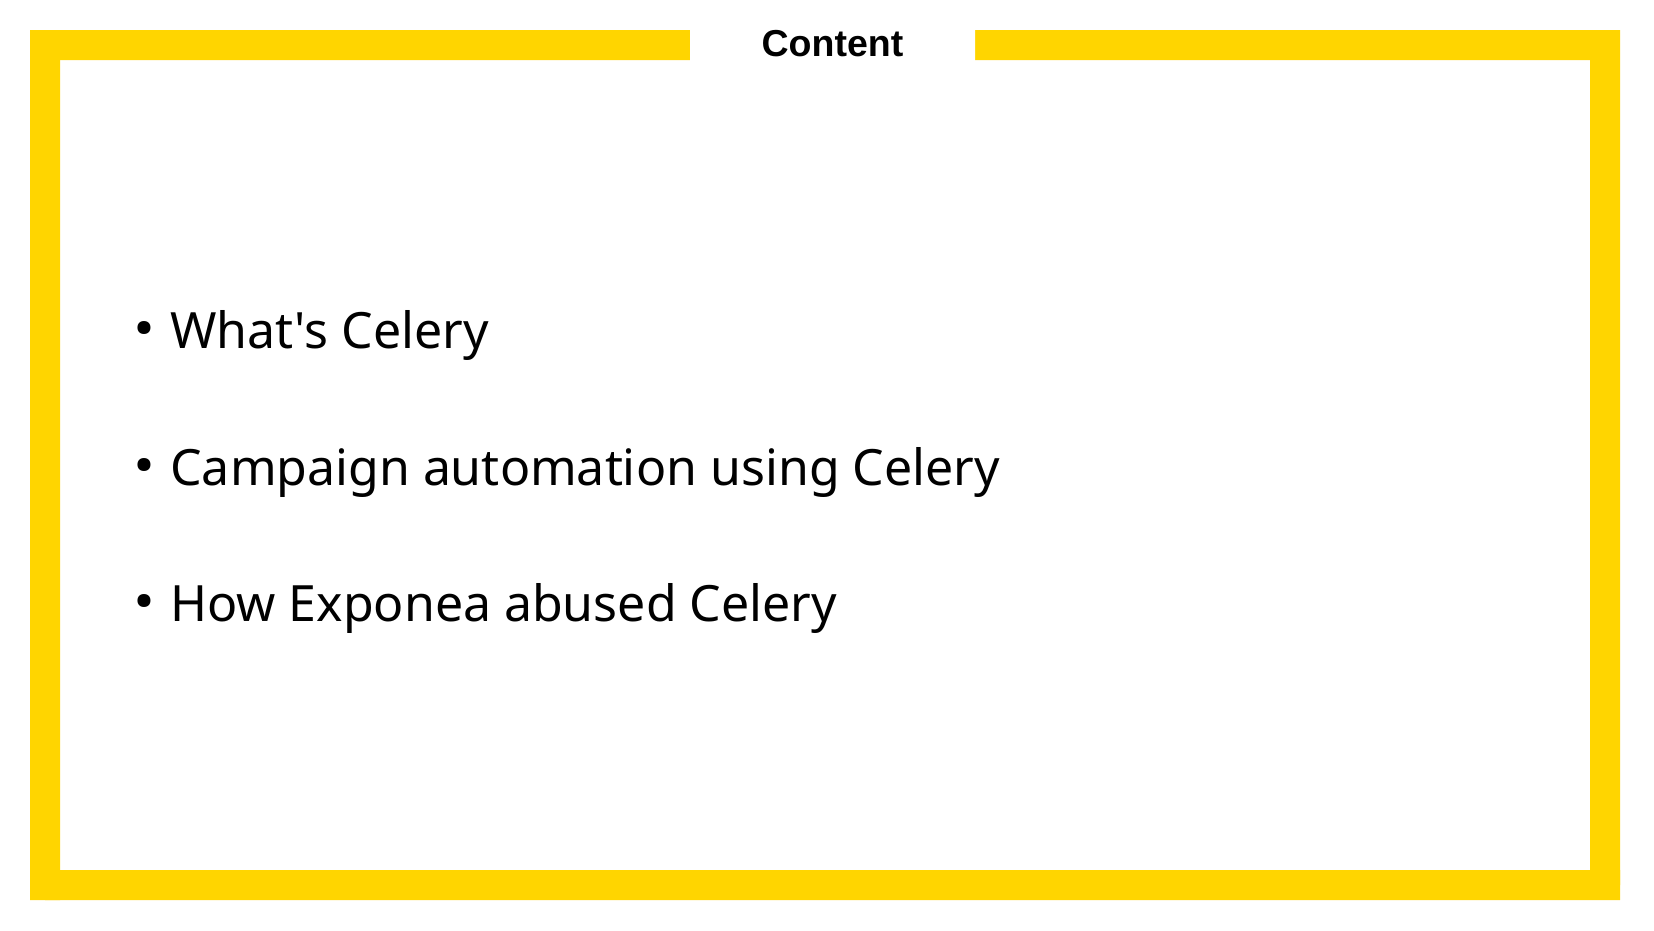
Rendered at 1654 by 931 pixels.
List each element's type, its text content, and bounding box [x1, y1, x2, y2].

text_box What's Celery Campaign automation using Celery How Exponea abused Celery [135, 136, 1531, 796]
text_box [30, 30, 1621, 901]
text_box Content [690, 5, 976, 81]
